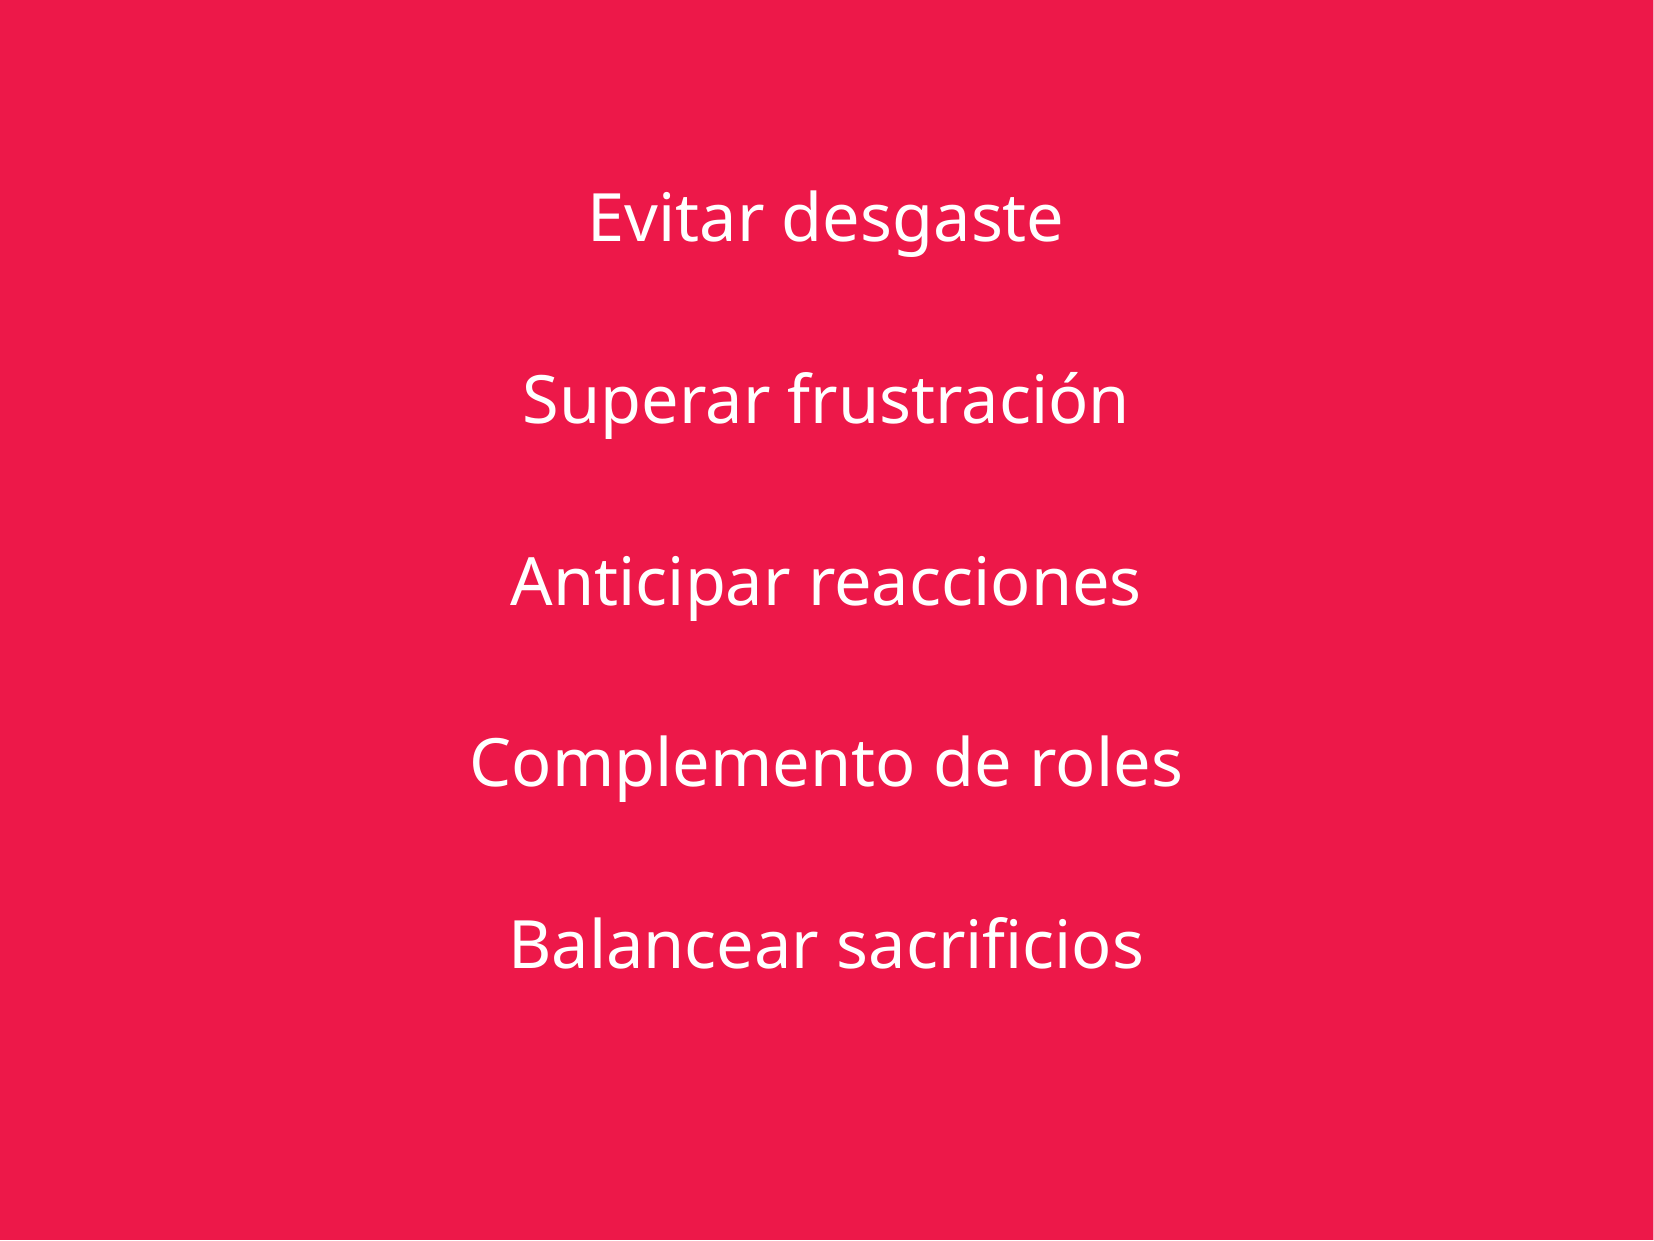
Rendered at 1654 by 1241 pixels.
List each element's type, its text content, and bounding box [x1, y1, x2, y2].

subtitle Evitar desgaste Superar frustración Anticipar reacciones Complemento de roles Balancear sacrificios [82, 56, 1571, 1102]
